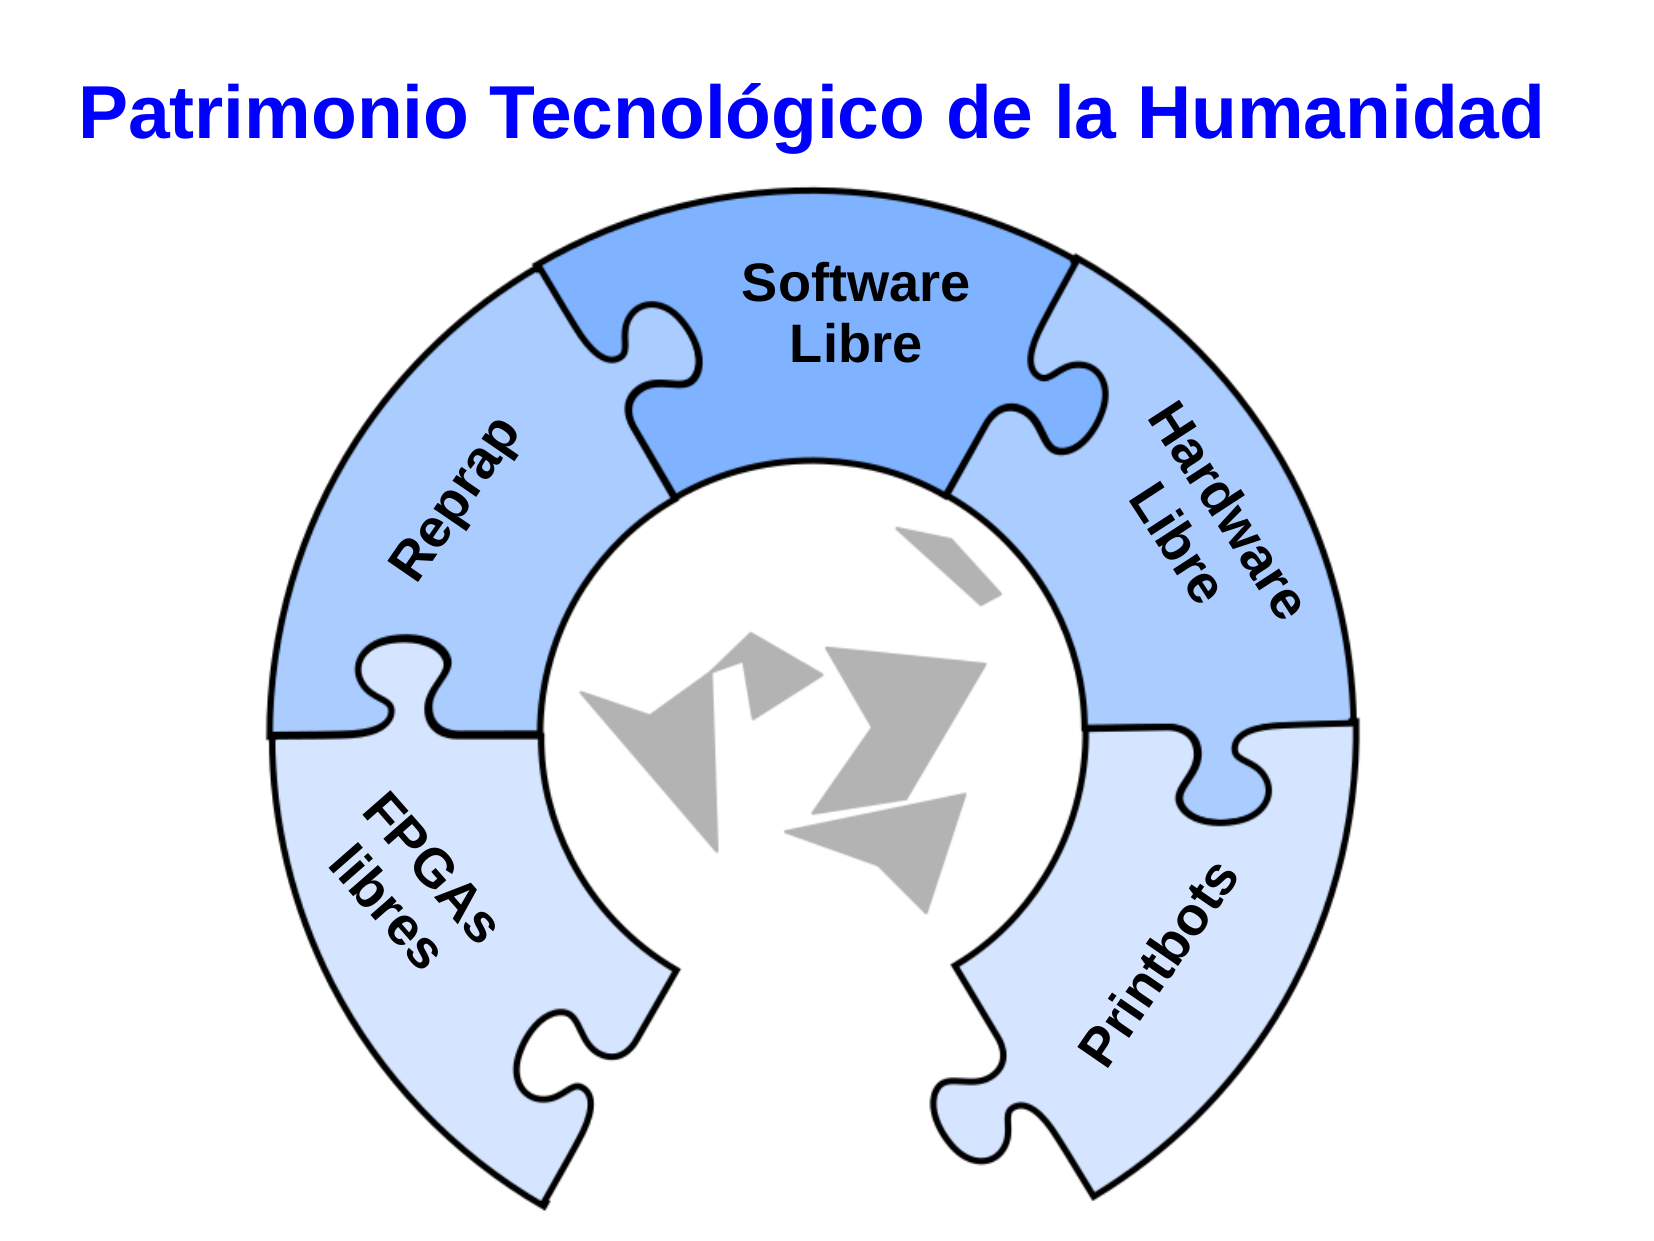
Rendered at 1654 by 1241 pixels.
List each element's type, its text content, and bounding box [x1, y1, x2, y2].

text_box Printbots [1035, 806, 1314, 1141]
text_box Hardware Libre [1019, 330, 1366, 741]
text_box Software Libre [692, 245, 1021, 410]
picture [255, 175, 1381, 1241]
text_box FPGAs libres [252, 720, 571, 1056]
text_box Reprap [330, 341, 609, 676]
text_box Patrimonio Tecnológico de la Humanidad [64, 59, 1561, 166]
